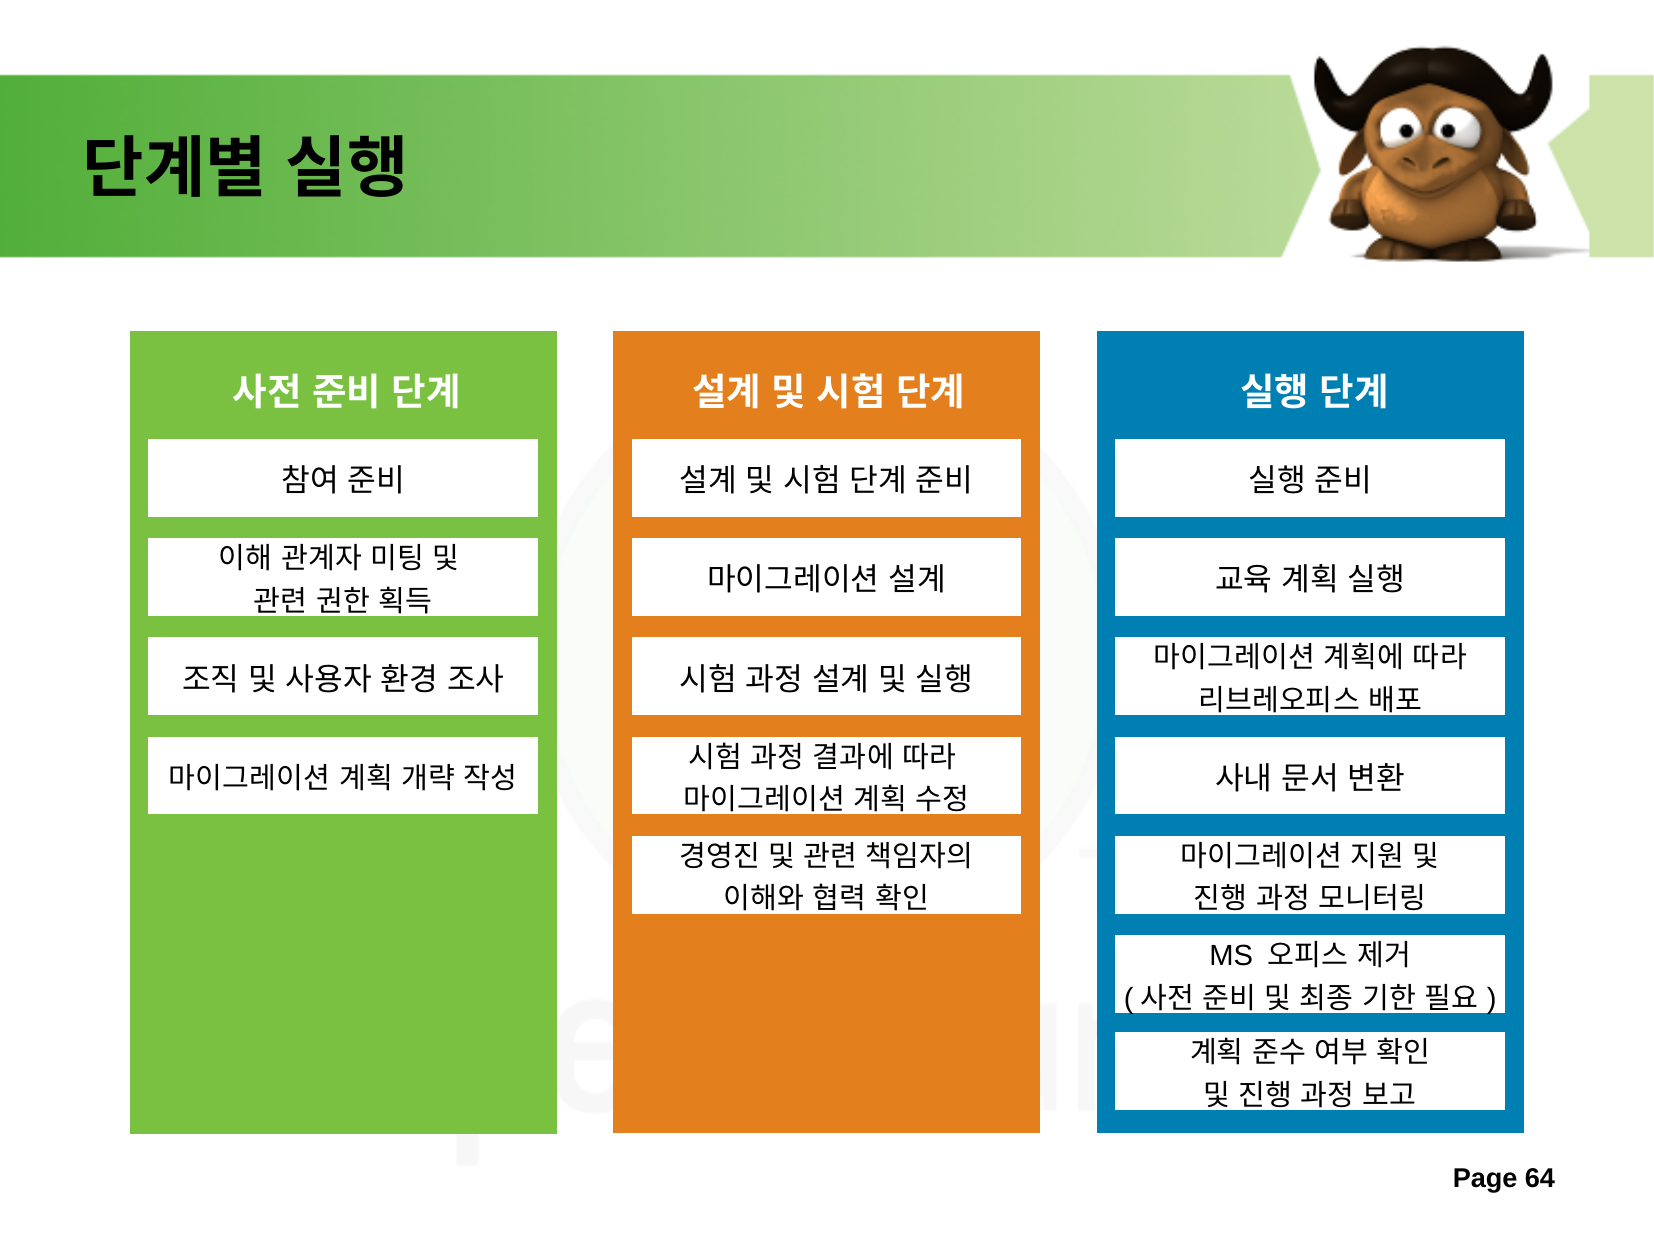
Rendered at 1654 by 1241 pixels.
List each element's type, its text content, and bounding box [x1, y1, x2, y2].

text_box 계획 준수 여부 확인 및 진행 과정 보고 [1115, 1032, 1505, 1110]
text_box 교육 계획 실행 [1115, 538, 1505, 616]
text_box 이해 관계자 미팅 및 관련 권한 획득 [148, 538, 538, 616]
text_box 실행 단계 [1240, 362, 1400, 406]
picture [0, 0, 1654, 1241]
text_box 마이그레이션 설계 [632, 538, 1021, 616]
text_box [1097, 331, 1524, 1133]
text_box 사내 문서 변환 [1115, 737, 1505, 814]
title 단계별 실행 [82, 61, 1571, 269]
text_box 시험 과정 결과에 따라 마이그레이션 계획 수정 [632, 737, 1021, 814]
text_box 참여 준비 [148, 439, 538, 517]
text_box 설계 및 시험 단계 [692, 362, 981, 406]
text_box 사전 준비 단계 [232, 362, 473, 406]
text_box MS 오피스 제거 (사전 준비 및 최종 기한 필요) [1115, 935, 1505, 1013]
text_box 조직 및 사용자 환경 조사 [148, 637, 538, 715]
text_box 시험 과정 설계 및 실행 [632, 637, 1021, 715]
text_box 경영진 및 관련 책임자의 이해와 협력 확인 [632, 836, 1021, 914]
text_box 마이그레이션 지원 및 진행 과정 모니터링 [1115, 836, 1505, 914]
text_box [613, 331, 1040, 1133]
text_box 마이그레이션 계획에 따라 리브레오피스 배포 [1115, 637, 1505, 715]
text_box 마이그레이션 계획 개략 작성 [148, 737, 538, 814]
text_box 설계 및 시험 단계 준비 [632, 439, 1021, 517]
text_box 실행 준비 [1115, 439, 1505, 517]
text_box [130, 331, 557, 1134]
